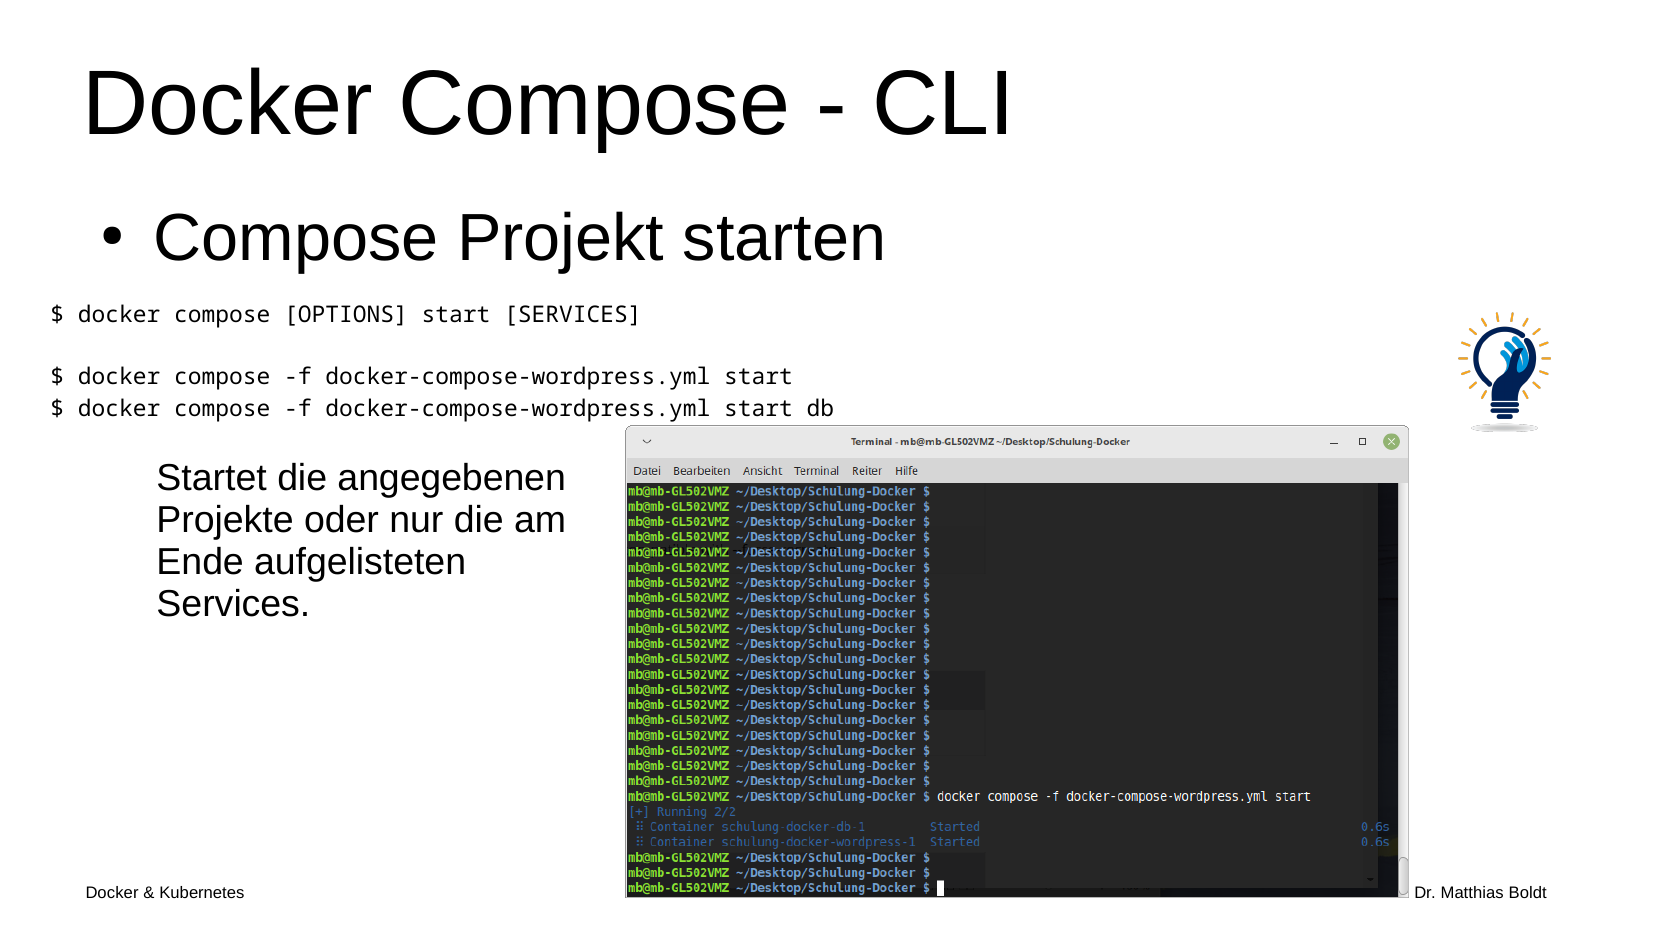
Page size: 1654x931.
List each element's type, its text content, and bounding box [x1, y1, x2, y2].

text_box Docker & Kubernetes Dr. Matthias Boldt [70, 875, 1563, 910]
list Compose Projekt starten [82, 199, 1453, 367]
picture [625, 425, 1409, 898]
text_box $ docker compose [OPTIONS] start [SERVICES] $ docker compose -f docker-compose-wordpress.yml start $ docker compose -f docker-compose-wordpress.yml start db [35, 290, 1394, 411]
text_box Startet die angegebenen Projekte oder nur die am Ende aufgelisteten Services. [141, 448, 591, 780]
picture [1458, 312, 1551, 432]
title Docker Compose - CLI [82, 25, 1571, 181]
